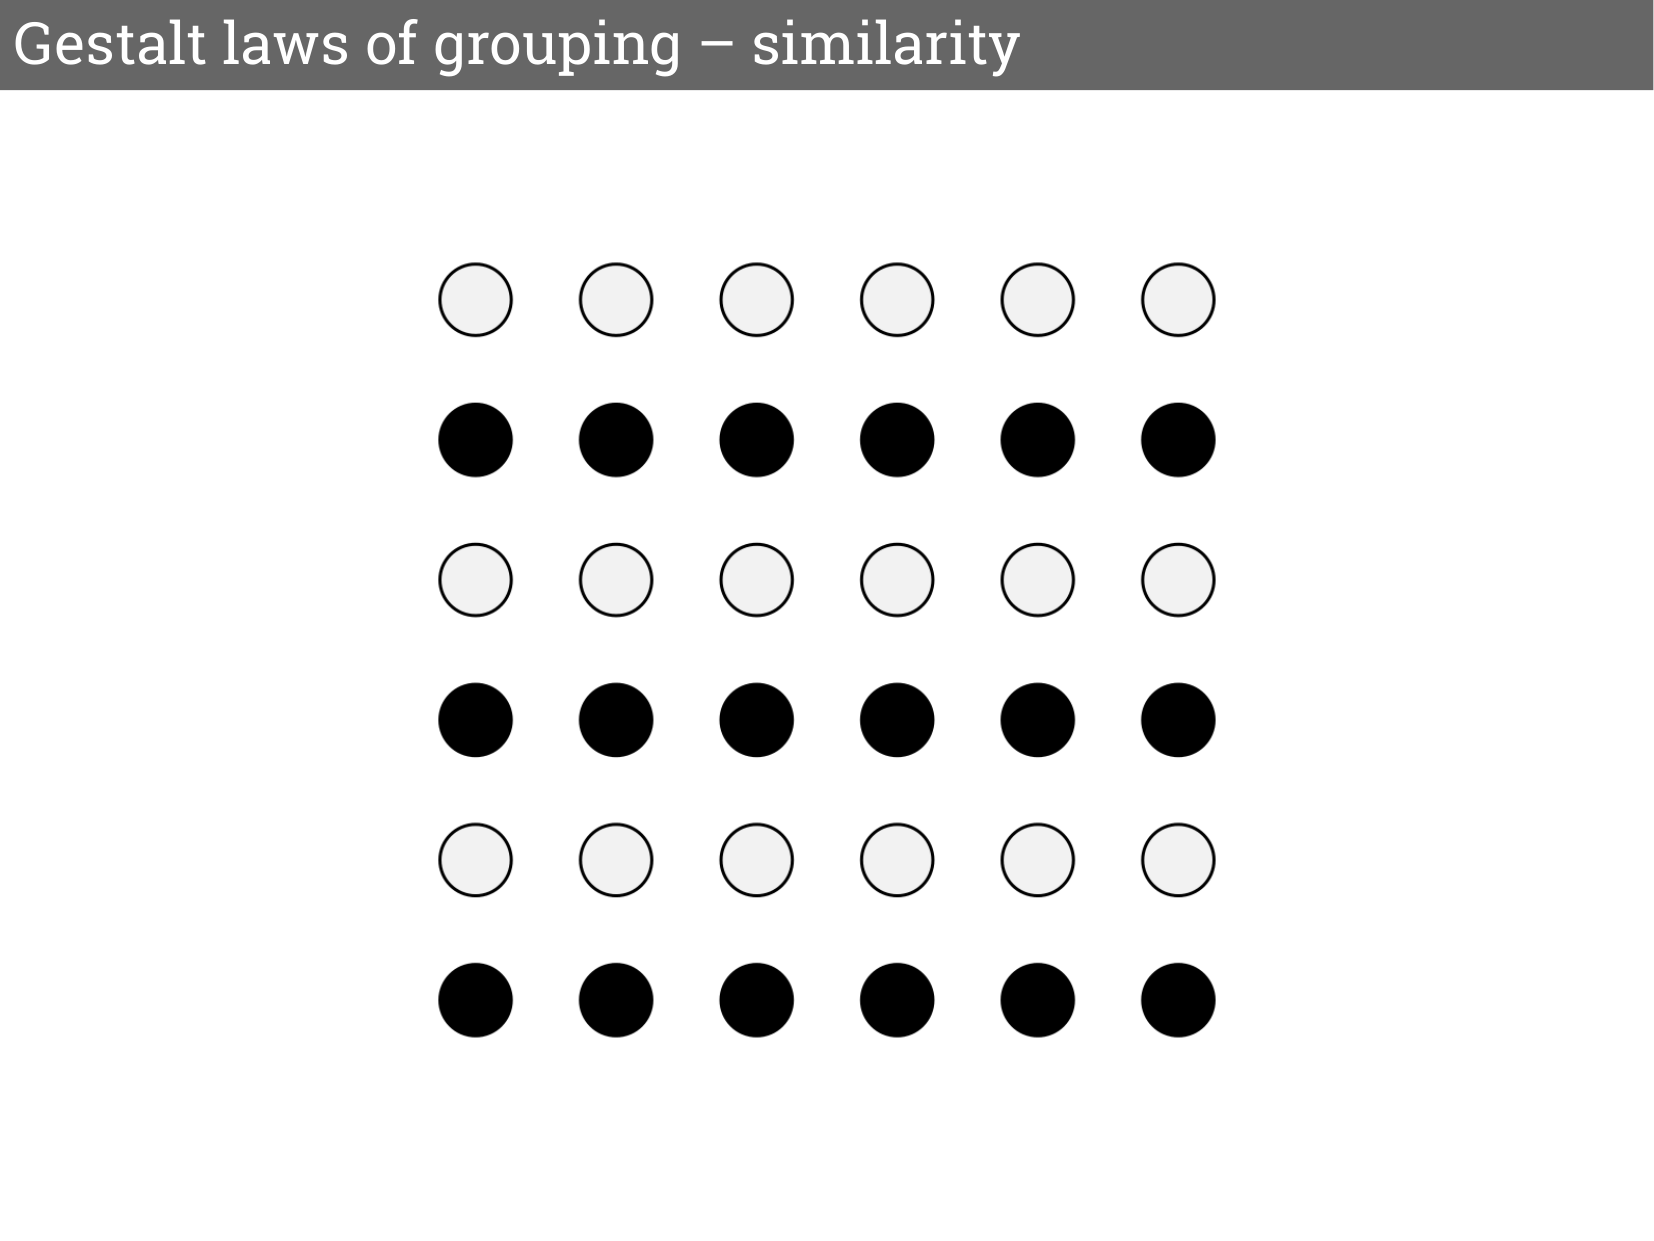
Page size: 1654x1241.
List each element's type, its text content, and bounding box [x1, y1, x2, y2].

text_box Gestalt laws of grouping – similarity [0, 0, 1654, 89]
picture [295, 118, 1359, 1182]
